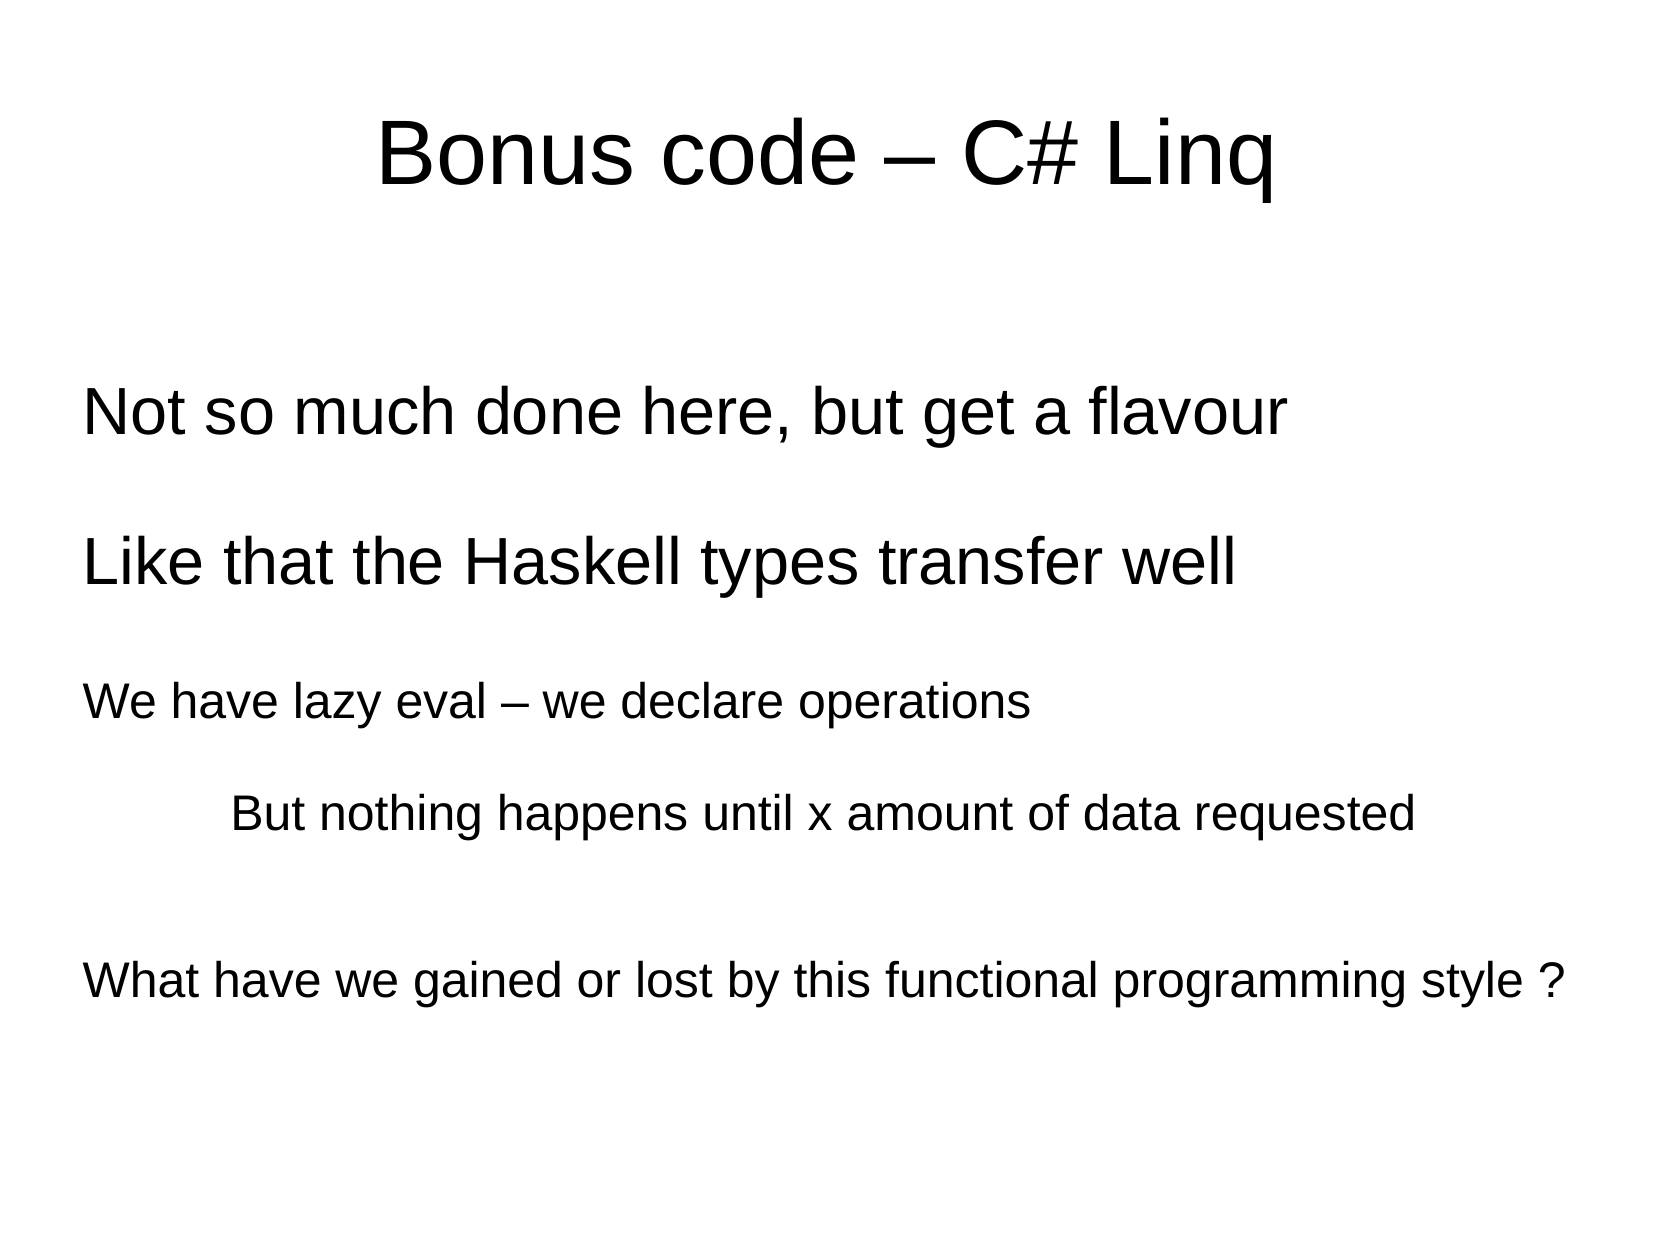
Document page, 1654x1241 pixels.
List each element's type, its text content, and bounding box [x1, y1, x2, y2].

title Bonus code – C# Linq [82, 49, 1571, 257]
subtitle Not so much done here, but get a flavour Like that the Haskell types transfer well We have lazy eval – we declare operations But nothing happens until x amount of data requested What have we gained or lost by this functional programming style ? [82, 331, 1571, 1051]
